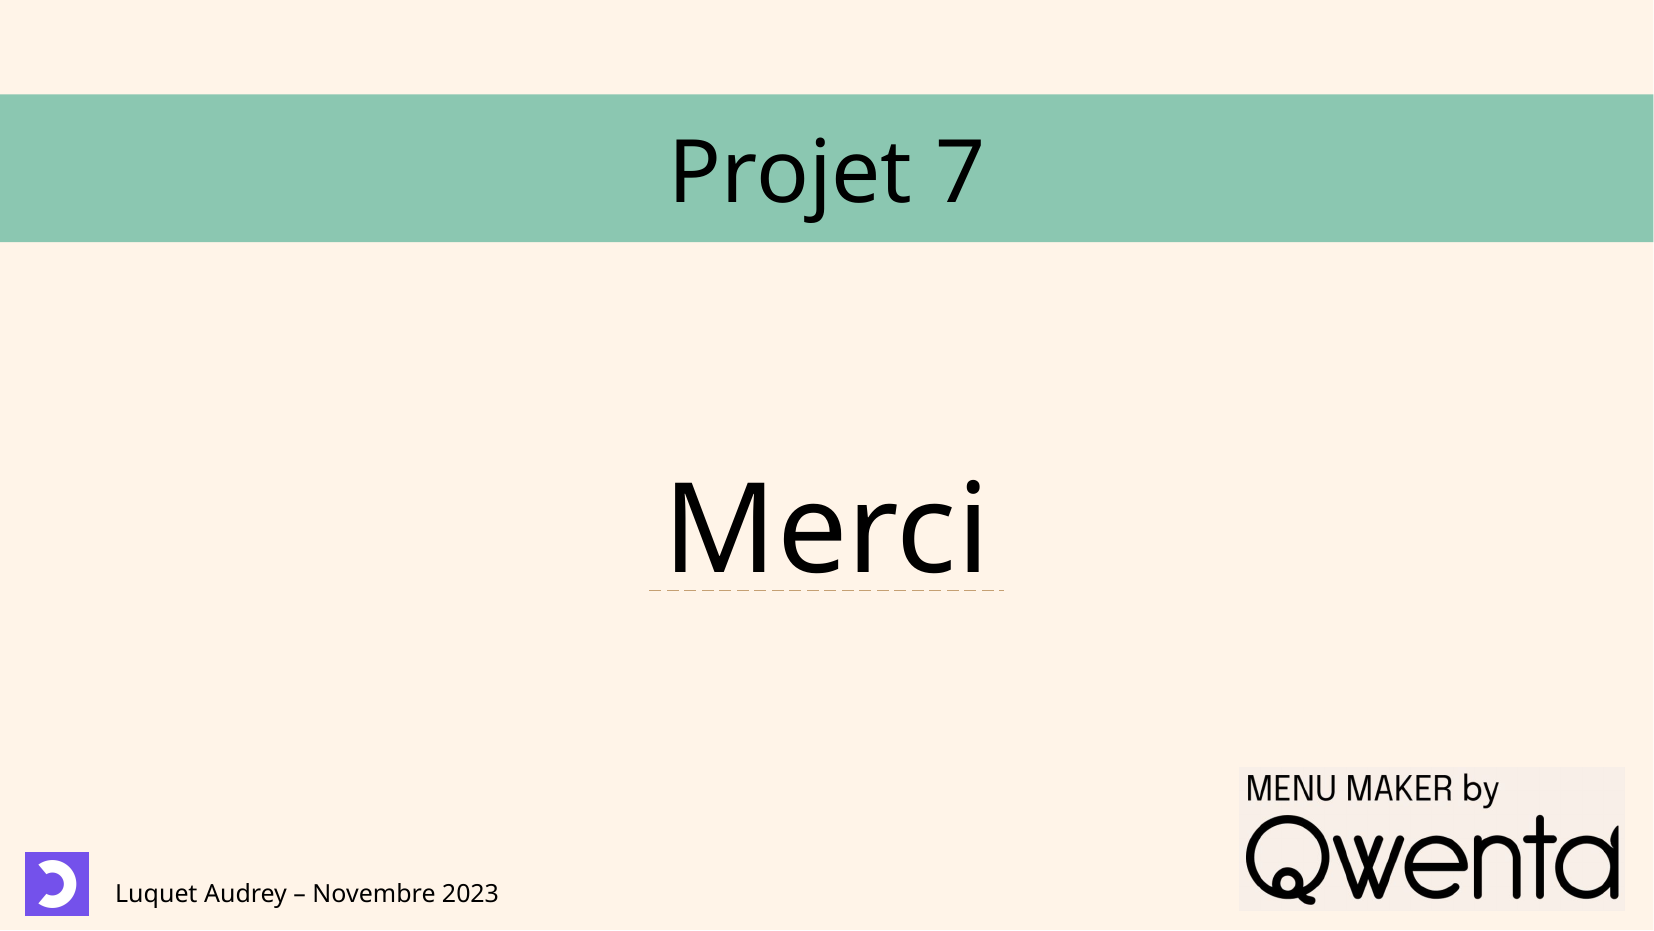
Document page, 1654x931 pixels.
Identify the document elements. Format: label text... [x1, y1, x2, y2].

picture [25, 852, 89, 916]
text_box Merci [472, 431, 1182, 609]
picture [1239, 767, 1625, 911]
title Projet 7 [0, 94, 1654, 243]
text_box Luquet Audrey – Novembre 2023 [100, 868, 544, 913]
